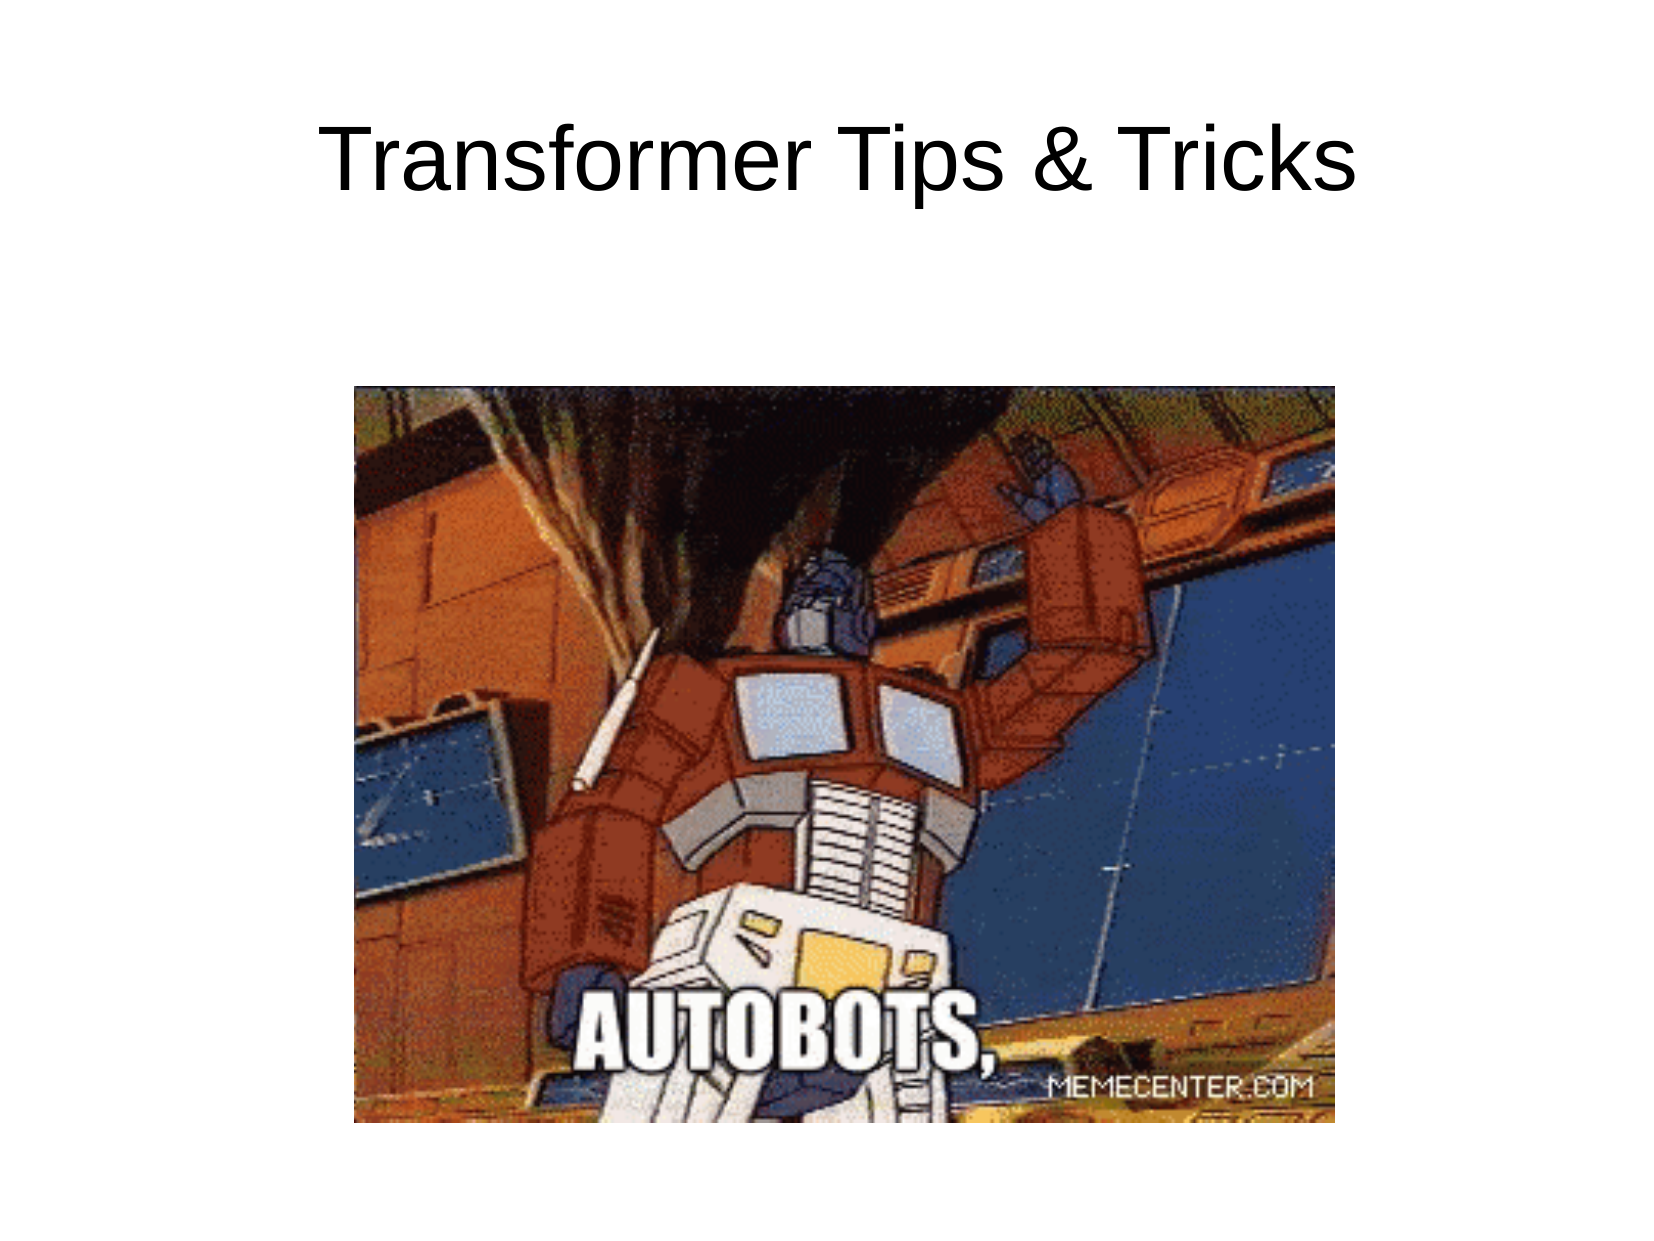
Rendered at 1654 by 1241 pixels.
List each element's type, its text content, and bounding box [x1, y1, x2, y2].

picture [354, 386, 1335, 1123]
title Transformer Tips & Tricks [94, 55, 1583, 263]
